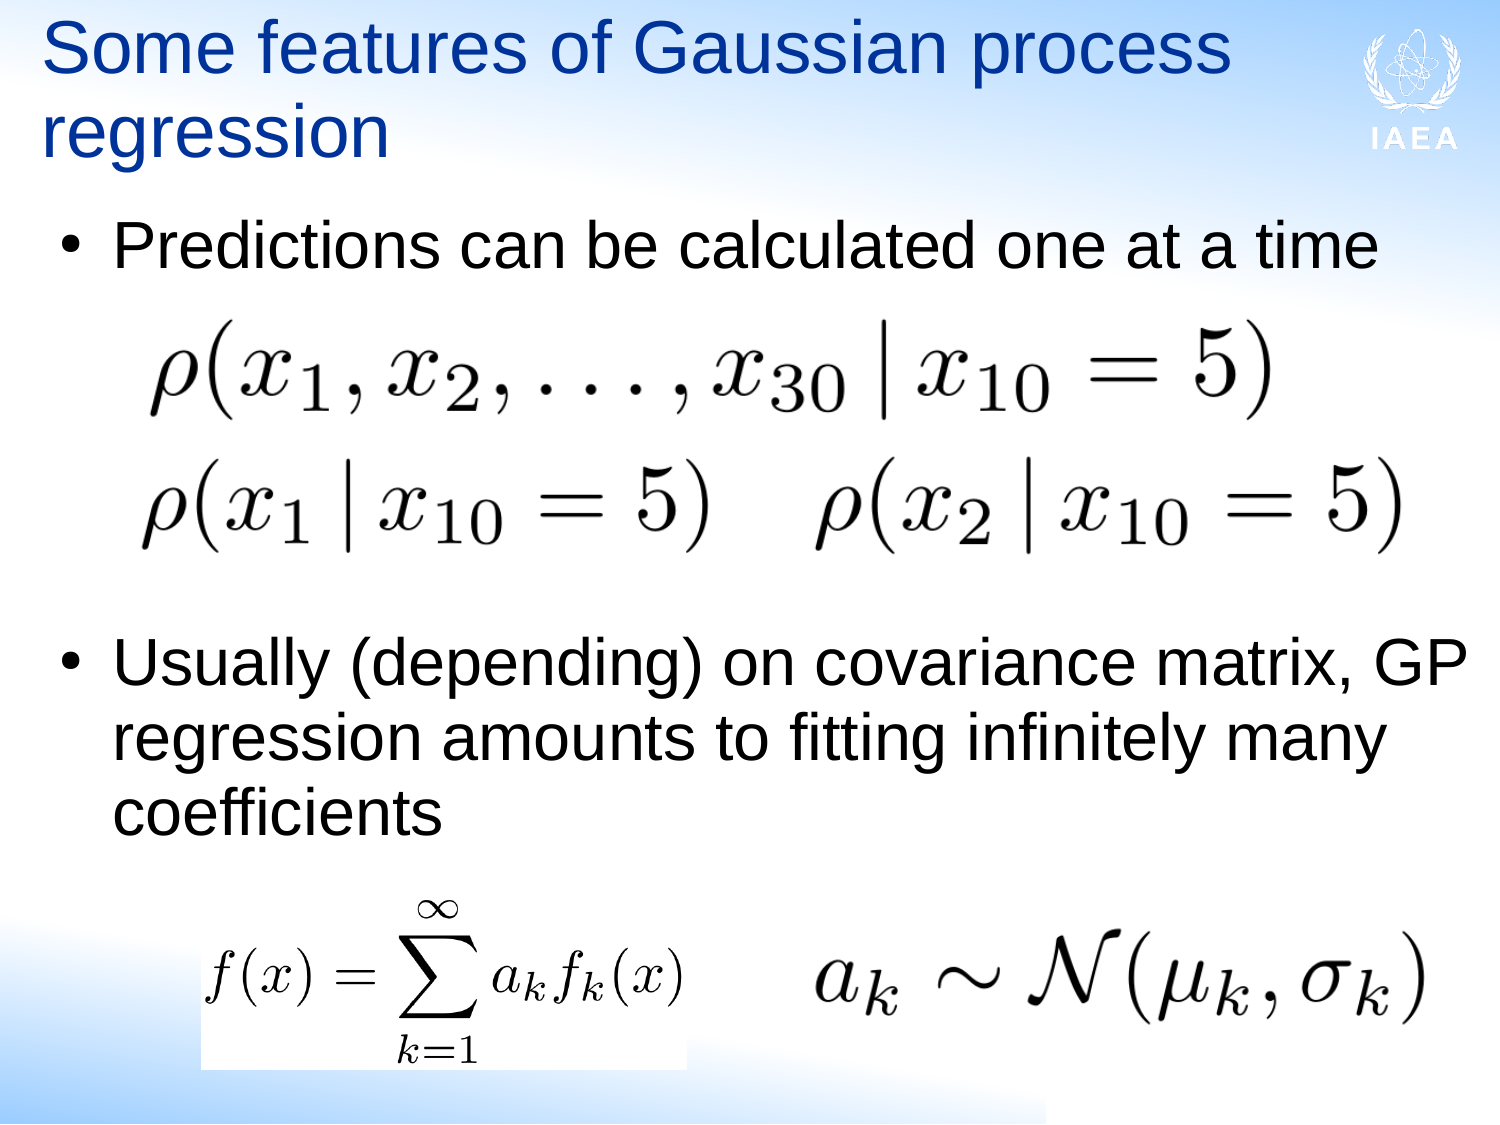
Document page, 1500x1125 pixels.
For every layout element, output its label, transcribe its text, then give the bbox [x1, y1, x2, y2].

picture [201, 892, 687, 1070]
picture [1402, 29, 1461, 149]
title Some features of Gaussian process regression [41, 5, 1402, 174]
picture [806, 445, 1408, 562]
picture [144, 305, 1279, 435]
picture [134, 442, 714, 567]
list Predictions can be calculated one at a time Usually (depending) on covariance matrix, GP regression amounts to fitting infinitely many coefficients [41, 208, 1471, 1005]
picture [809, 921, 1429, 1032]
